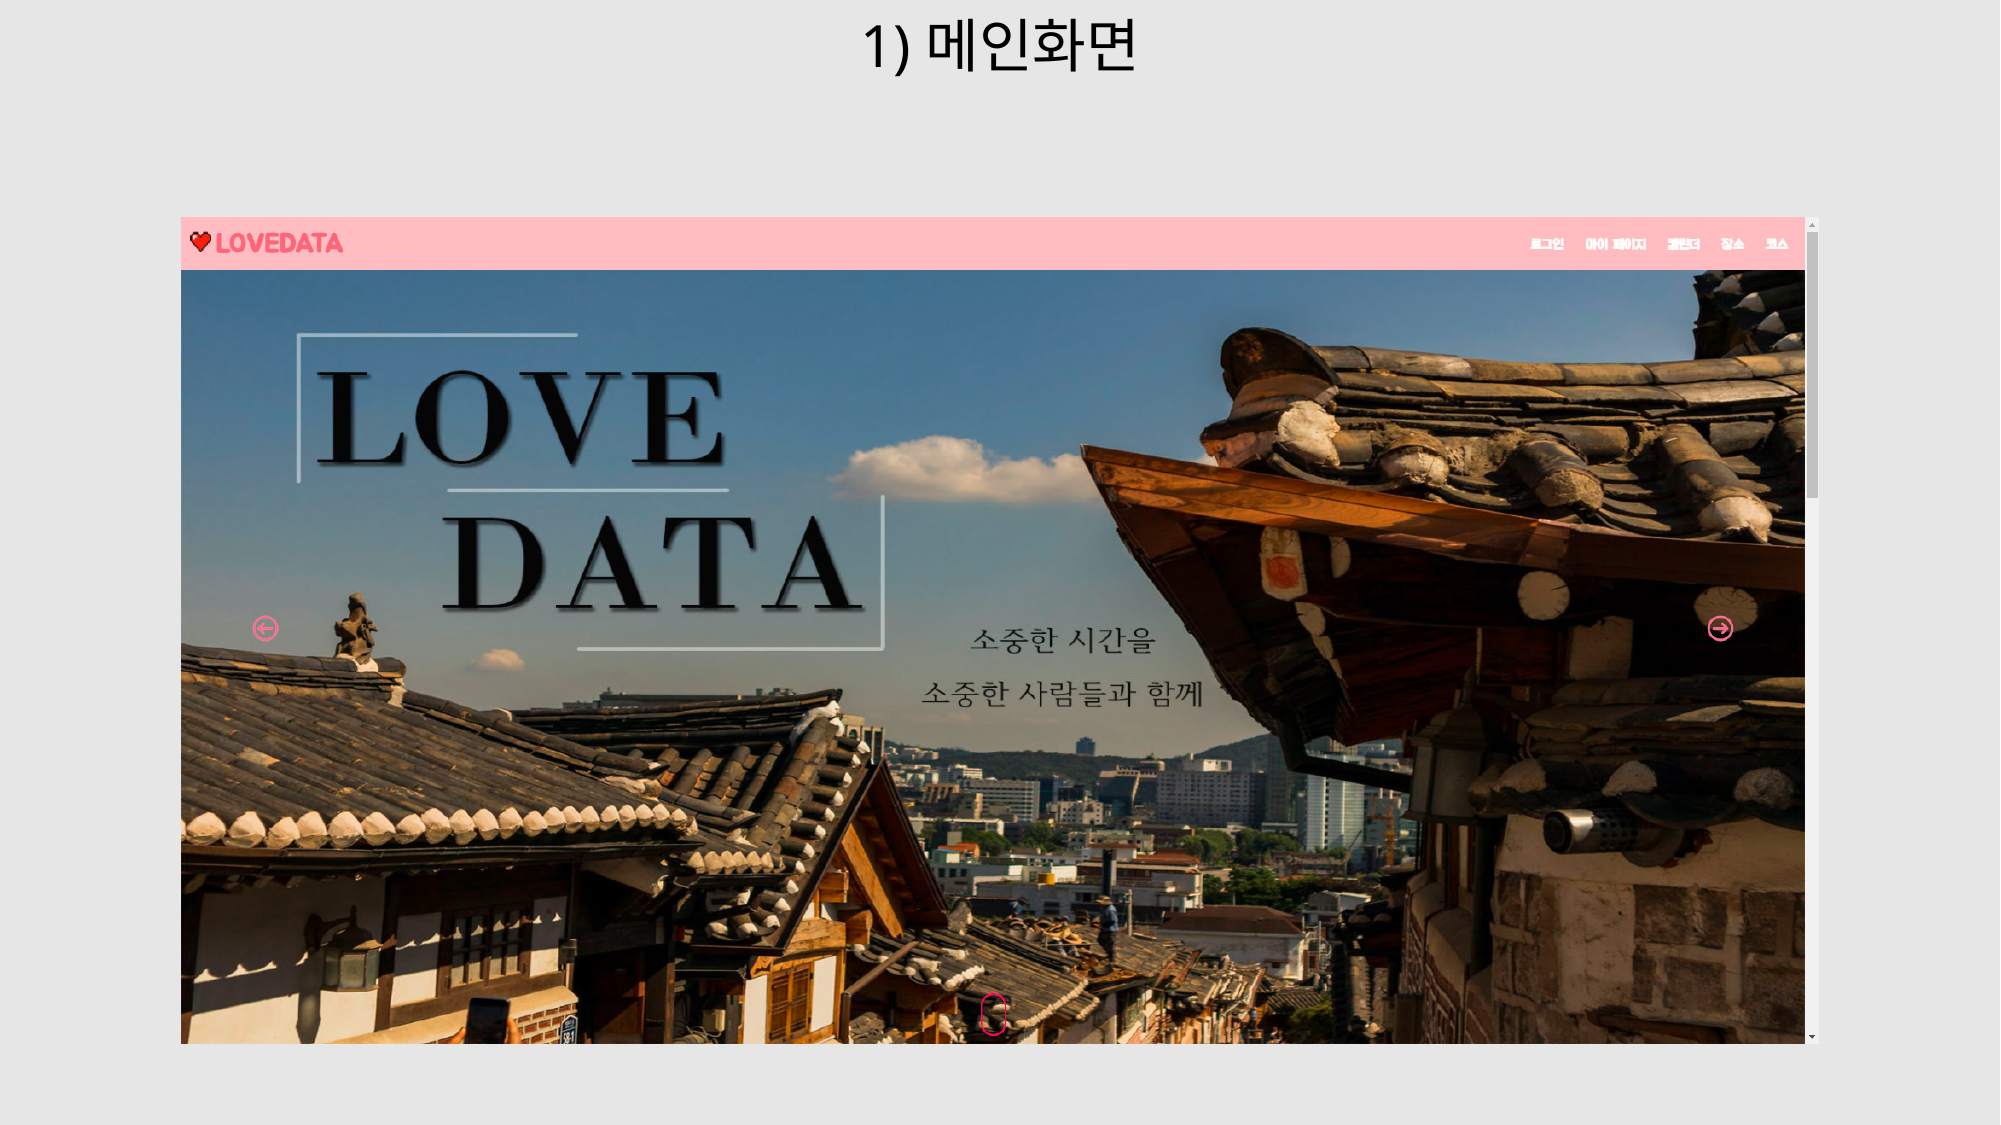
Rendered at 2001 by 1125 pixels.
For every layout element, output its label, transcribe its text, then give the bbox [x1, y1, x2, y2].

text_box 1) 메인화면 [564, 2, 1436, 87]
picture [181, 217, 1819, 1044]
